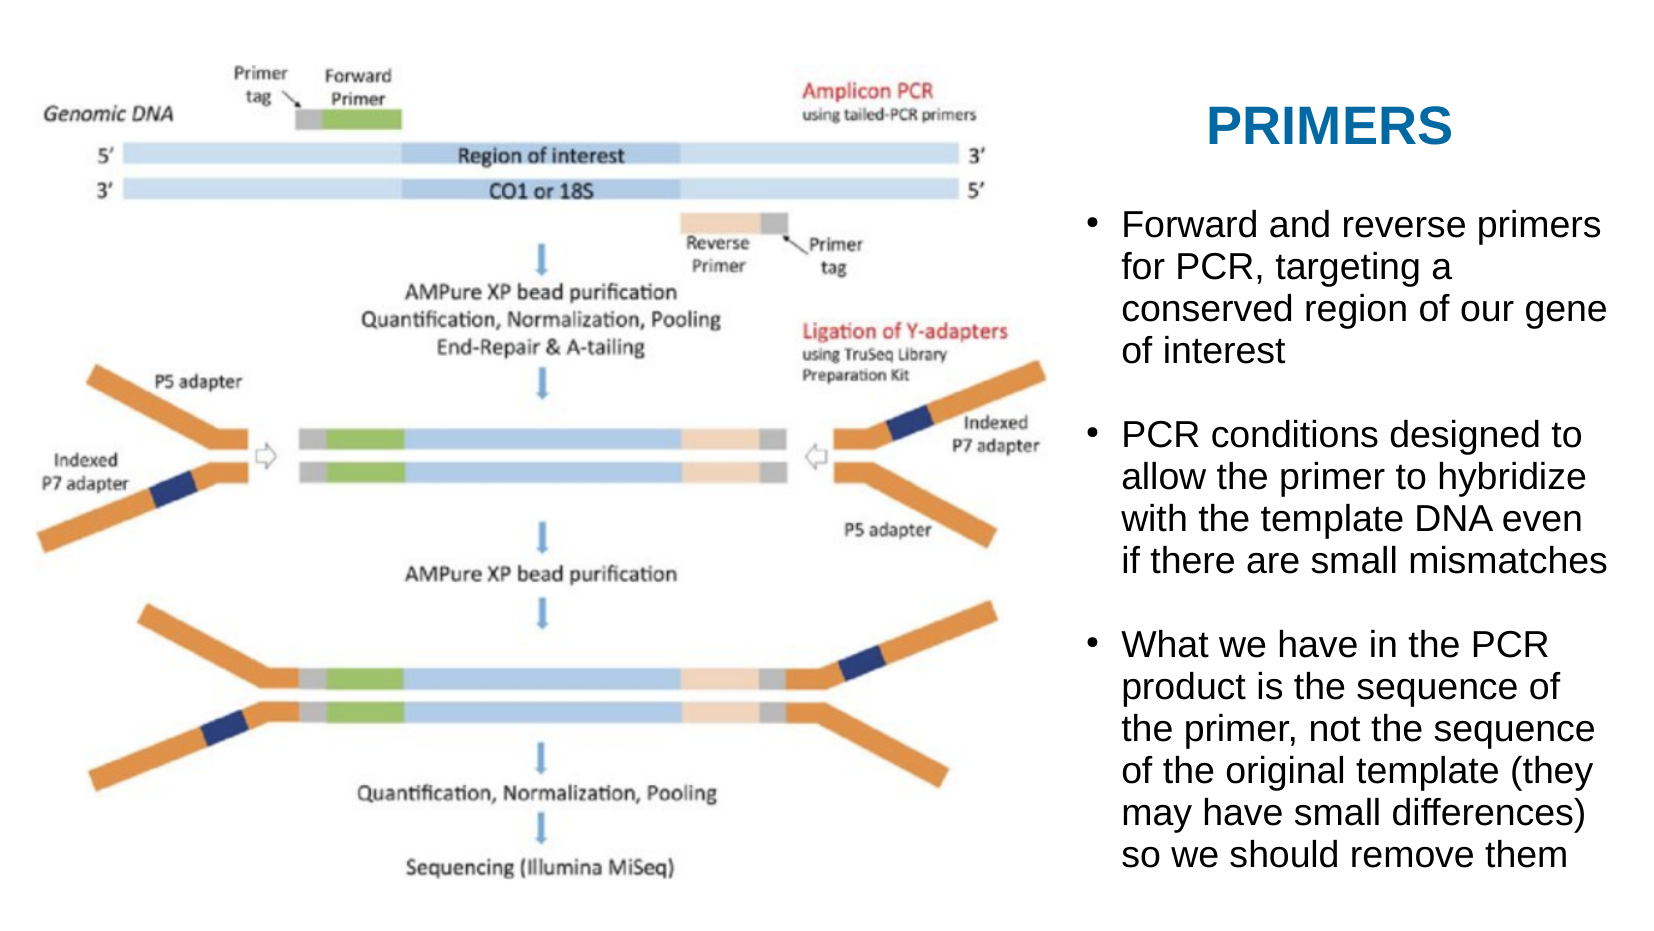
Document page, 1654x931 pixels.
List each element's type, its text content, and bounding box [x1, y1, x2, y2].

text_box Forward and reverse primers for PCR, targeting a conserved region of our gene of interest PCR conditions designed to allow the primer to hybridize with the template DNA even if there are small mismatches What we have in the PCR product is the sequence of the primer, not the sequence of the original template (they may have small differences) so we should remove them [1071, 195, 1626, 883]
text_box PRIMERS [1127, 87, 1533, 164]
picture [1, 29, 1066, 916]
